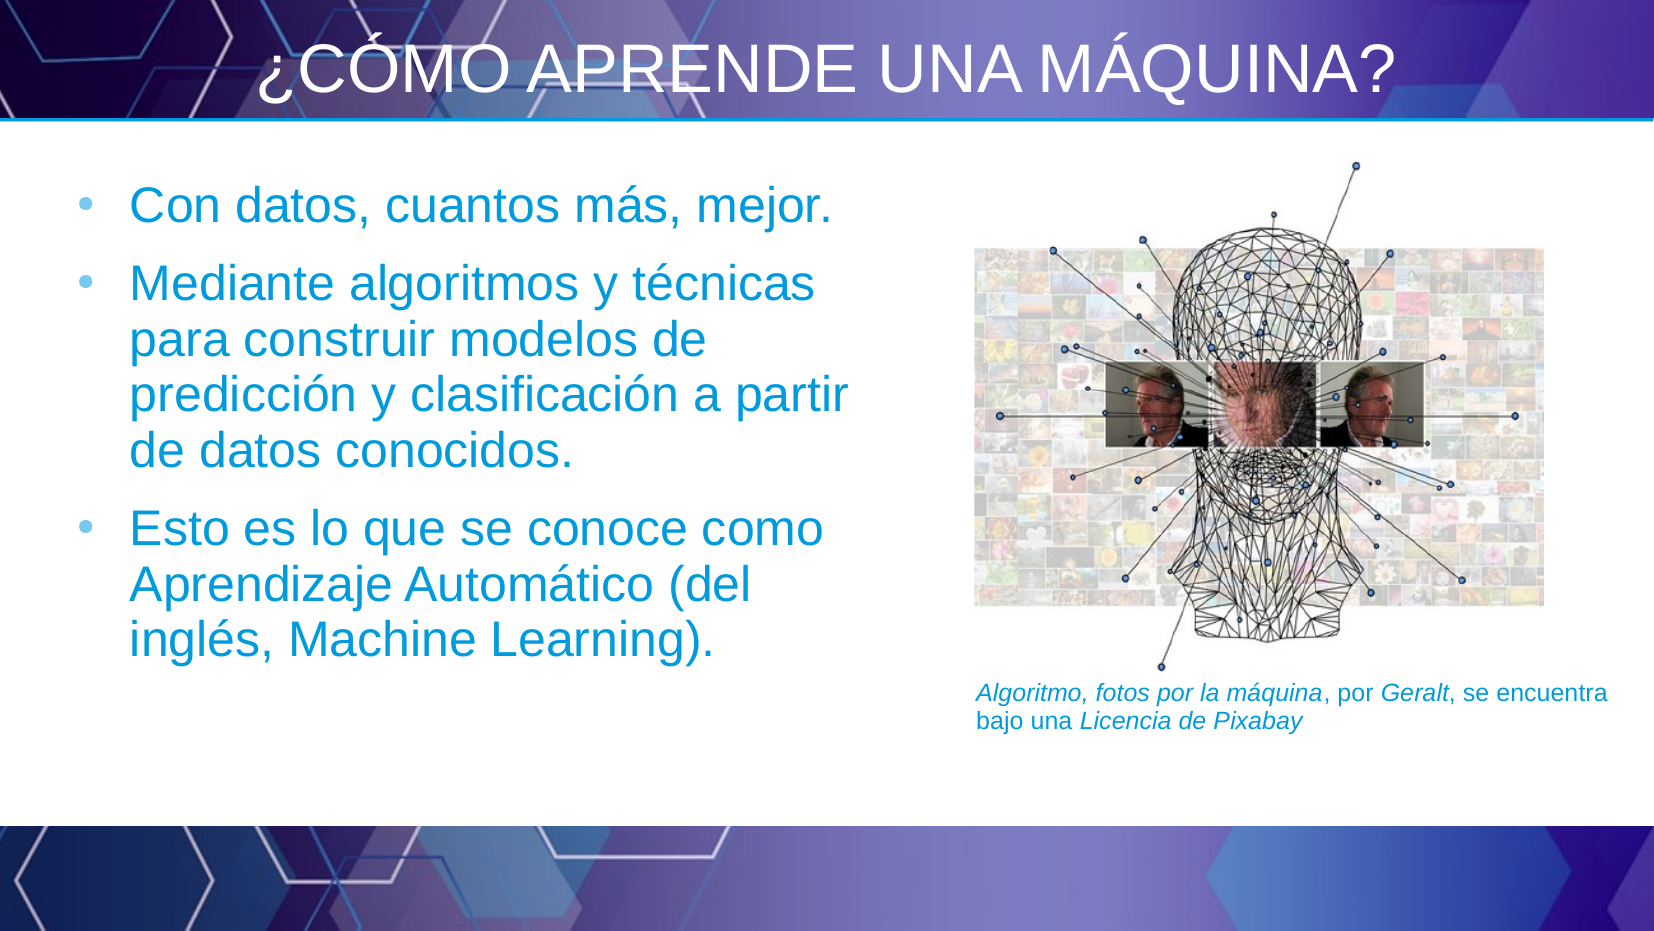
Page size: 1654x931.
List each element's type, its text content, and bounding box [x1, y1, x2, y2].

list Algoritmo, fotos por la máquina, por Geralt, se encuentra bajo una Licencia de Pixabay [976, 679, 1625, 768]
title ¿CÓMO APRENDE UNA MÁQUINA? [59, 29, 1595, 108]
picture [974, 147, 1544, 680]
list Con datos, cuantos más, mejor. Mediante algoritmos y técnicas para construir modelos de predicción y clasificación a partir de datos conocidos. Esto es lo que se conoce como Aprendizaje Automático (del inglés, Machine Learning). [59, 177, 886, 768]
picture [0, 826, 1654, 931]
picture [0, 0, 1654, 117]
